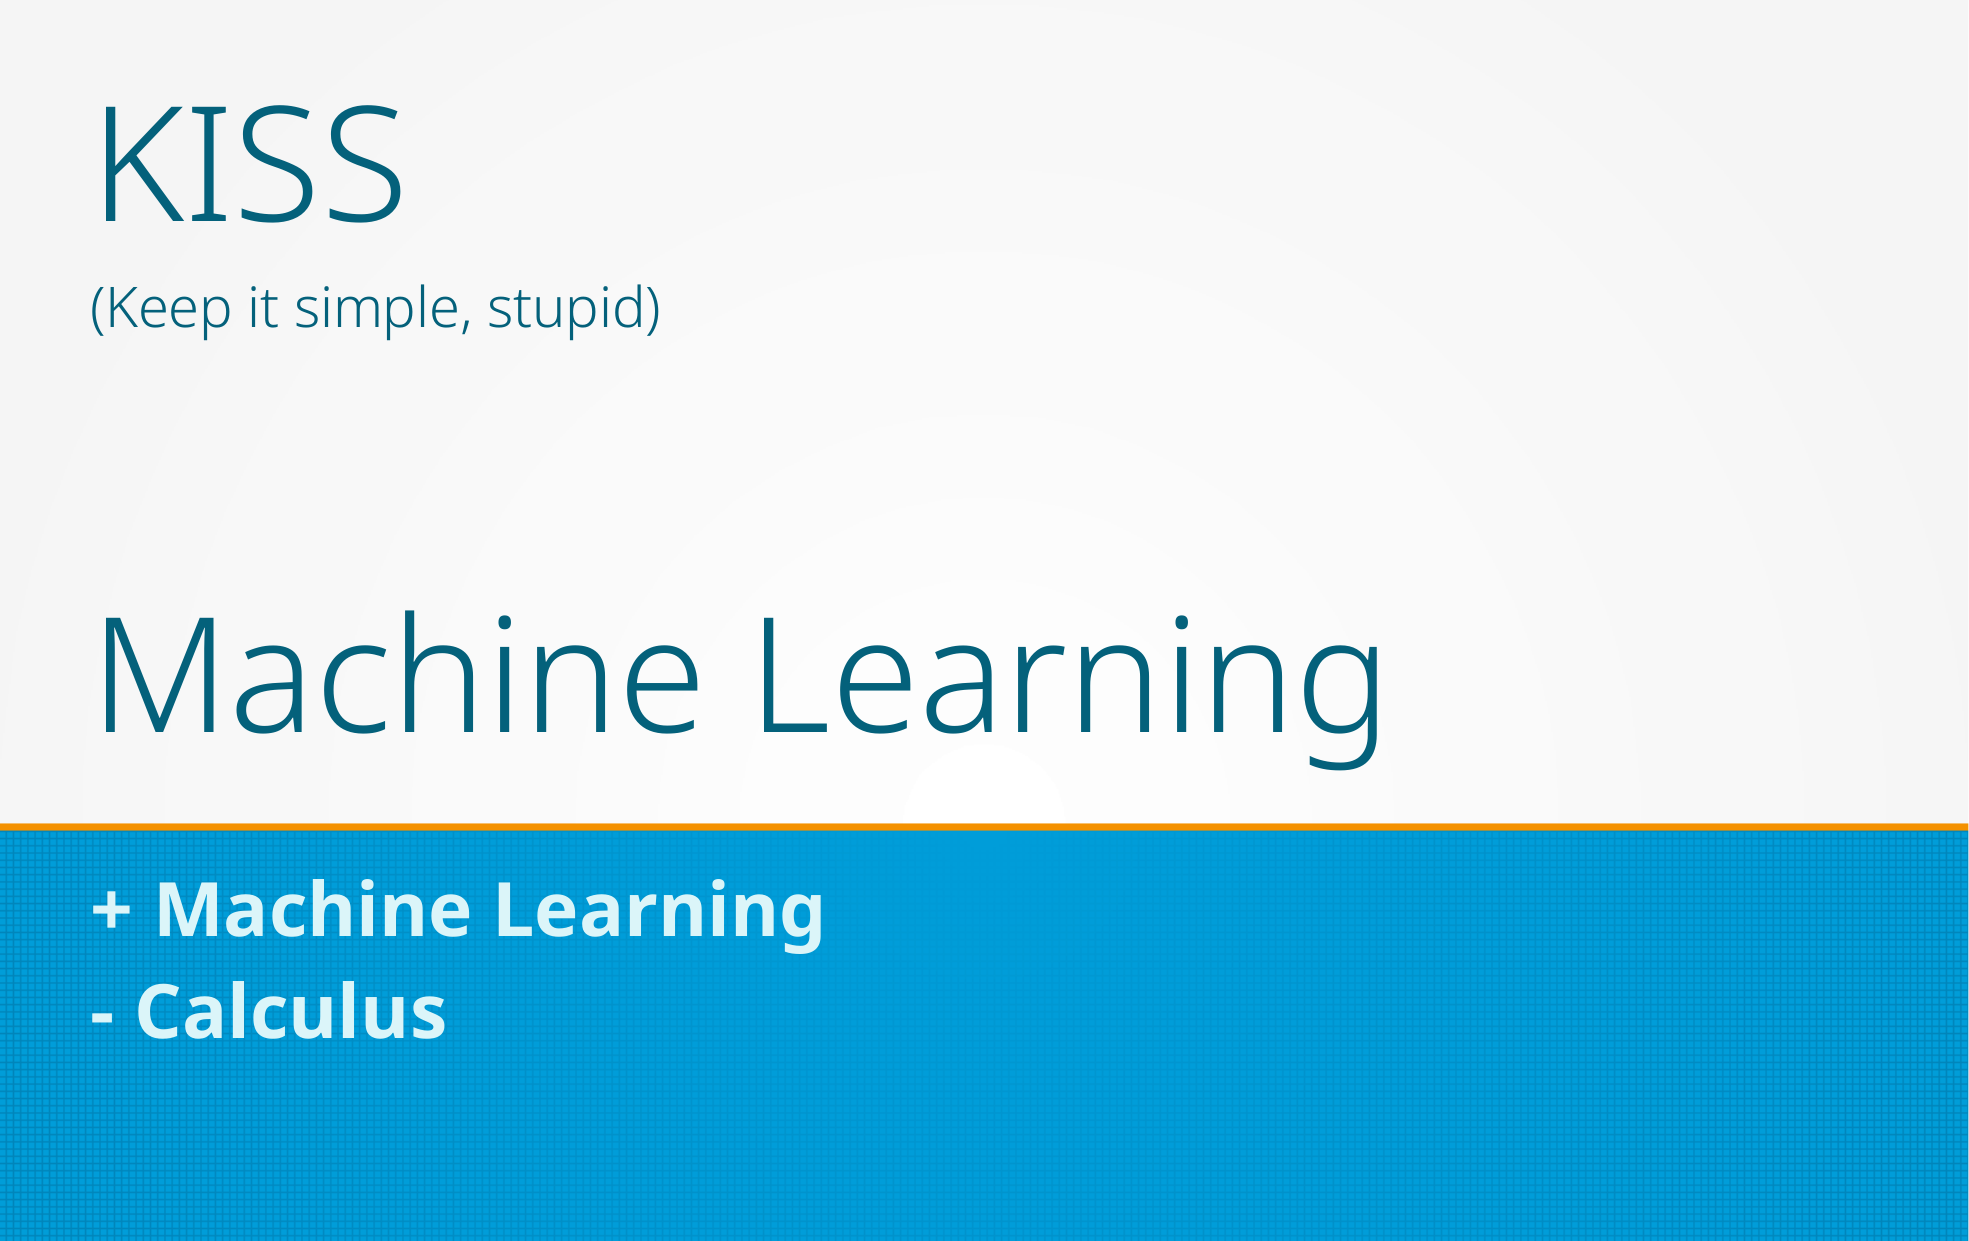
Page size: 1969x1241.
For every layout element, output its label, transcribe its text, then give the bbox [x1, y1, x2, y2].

subtitle + Machine Learning - Calculus [90, 855, 1861, 1232]
picture [0, 0, 1969, 830]
title KISS (Keep it simple, stupid) Machine Learning [90, 49, 1862, 781]
